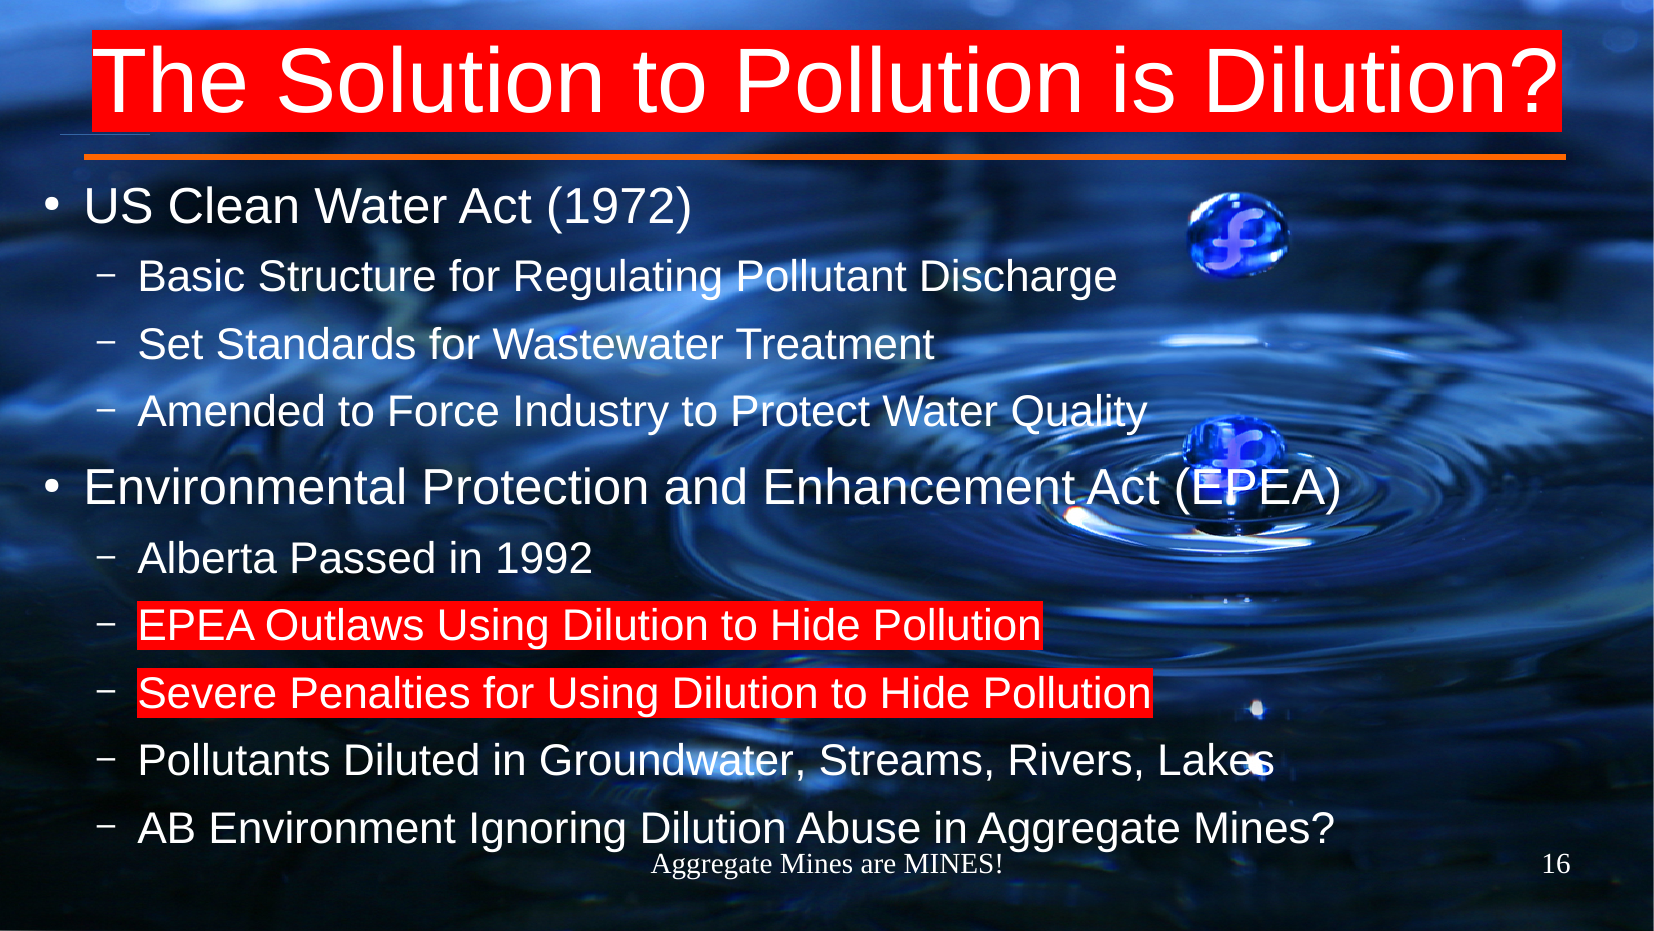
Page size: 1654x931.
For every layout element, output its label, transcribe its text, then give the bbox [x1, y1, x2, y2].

list US Clean Water Act (1972) Basic Structure for Regulating Pollutant Discharge Set Standards for Wastewater Treatment Amended to Force Industry to Protect Water Quality Environmental Protection and Enhancement Act (EPEA) Alberta Passed in 1992 EPEA Outlaws Using Dilution to Hide Pollution Severe Penalties for Using Dilution to Hide Pollution Pollutants Diluted in Groundwater, Streams, Rivers, Lakes AB Environment Ignoring Dilution Abuse in Aggregate Mines? [29, 177, 1595, 857]
title The Solution to Pollution is Dilution? [0, 29, 1654, 133]
picture [0, 0, 1654, 29]
picture [0, 133, 1654, 931]
